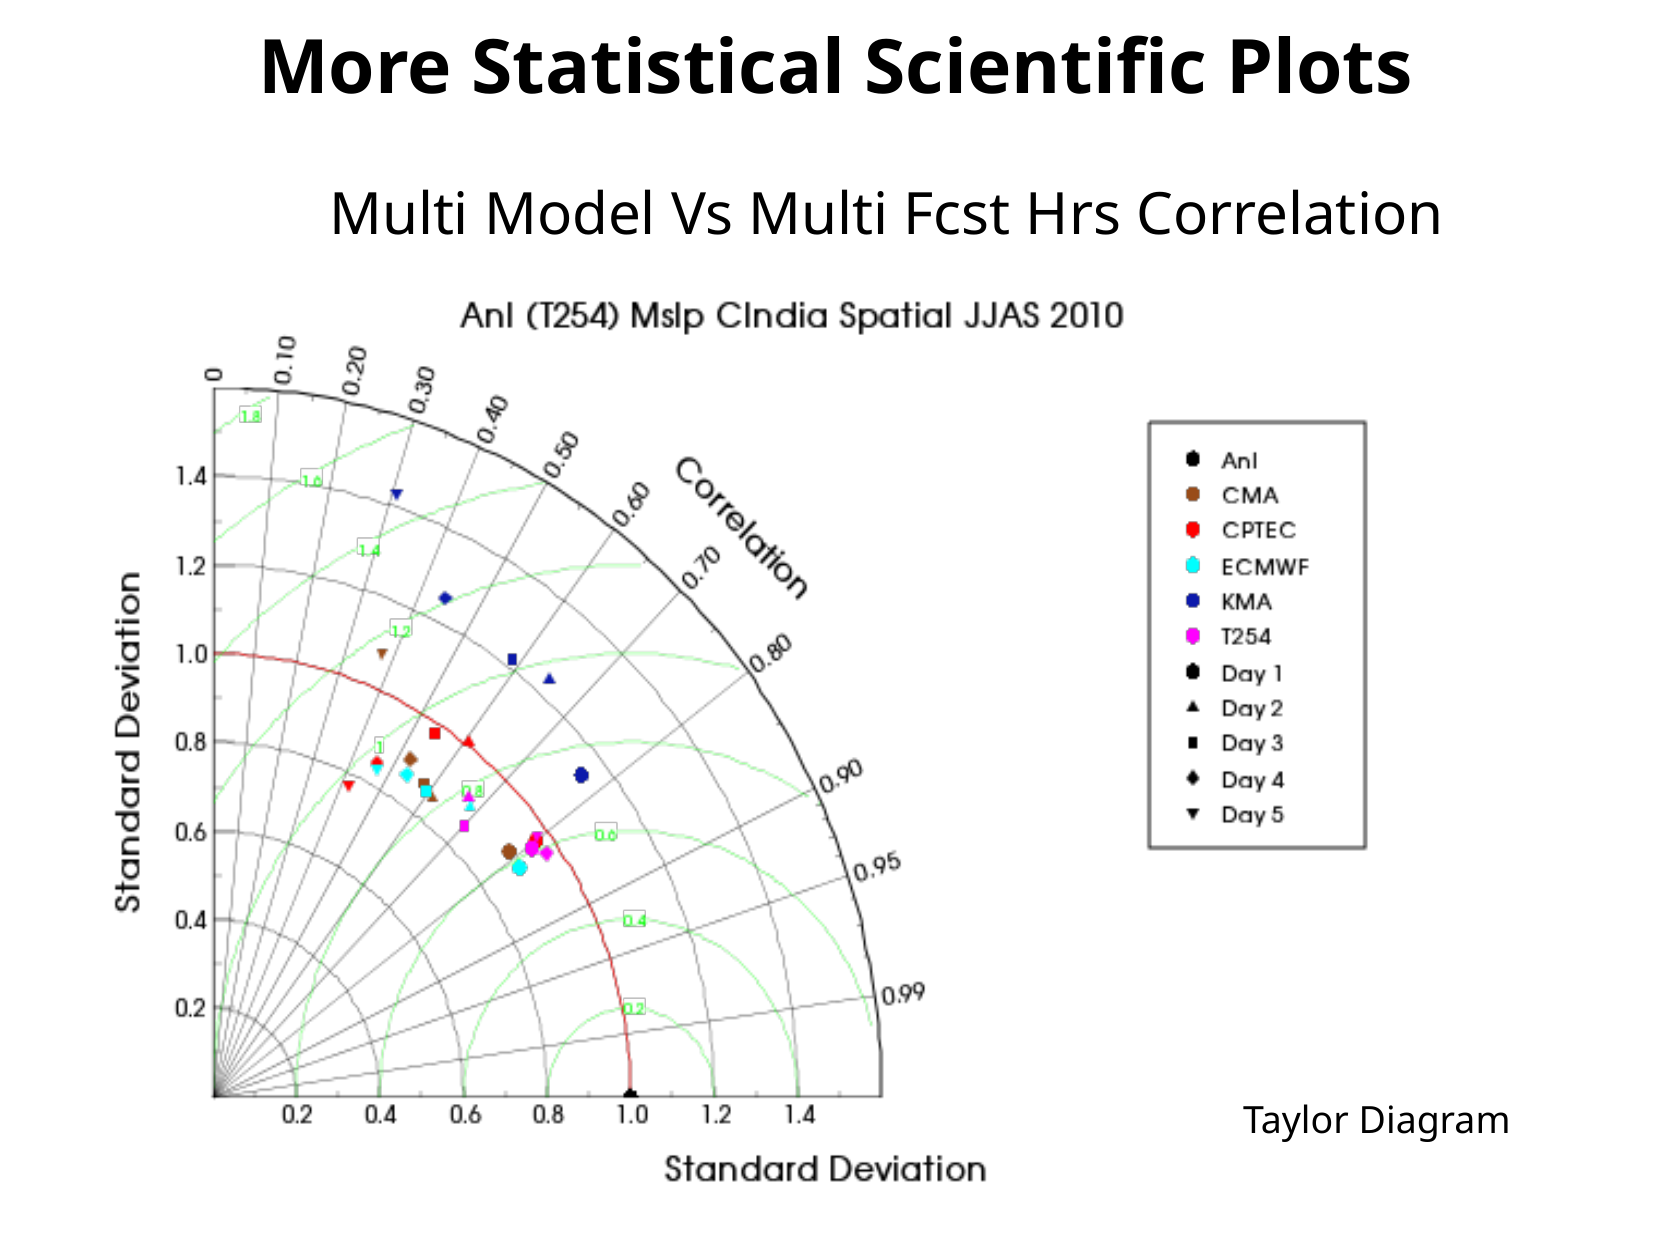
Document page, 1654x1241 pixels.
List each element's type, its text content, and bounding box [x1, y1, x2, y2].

text_box More Statistical Scientific Plots [165, 5, 1619, 130]
picture [70, 224, 1512, 1241]
text_box Multi Model Vs Multi Fcst Hrs Correlation [314, 165, 1500, 224]
text_box Taylor Diagram [1228, 1086, 1536, 1151]
